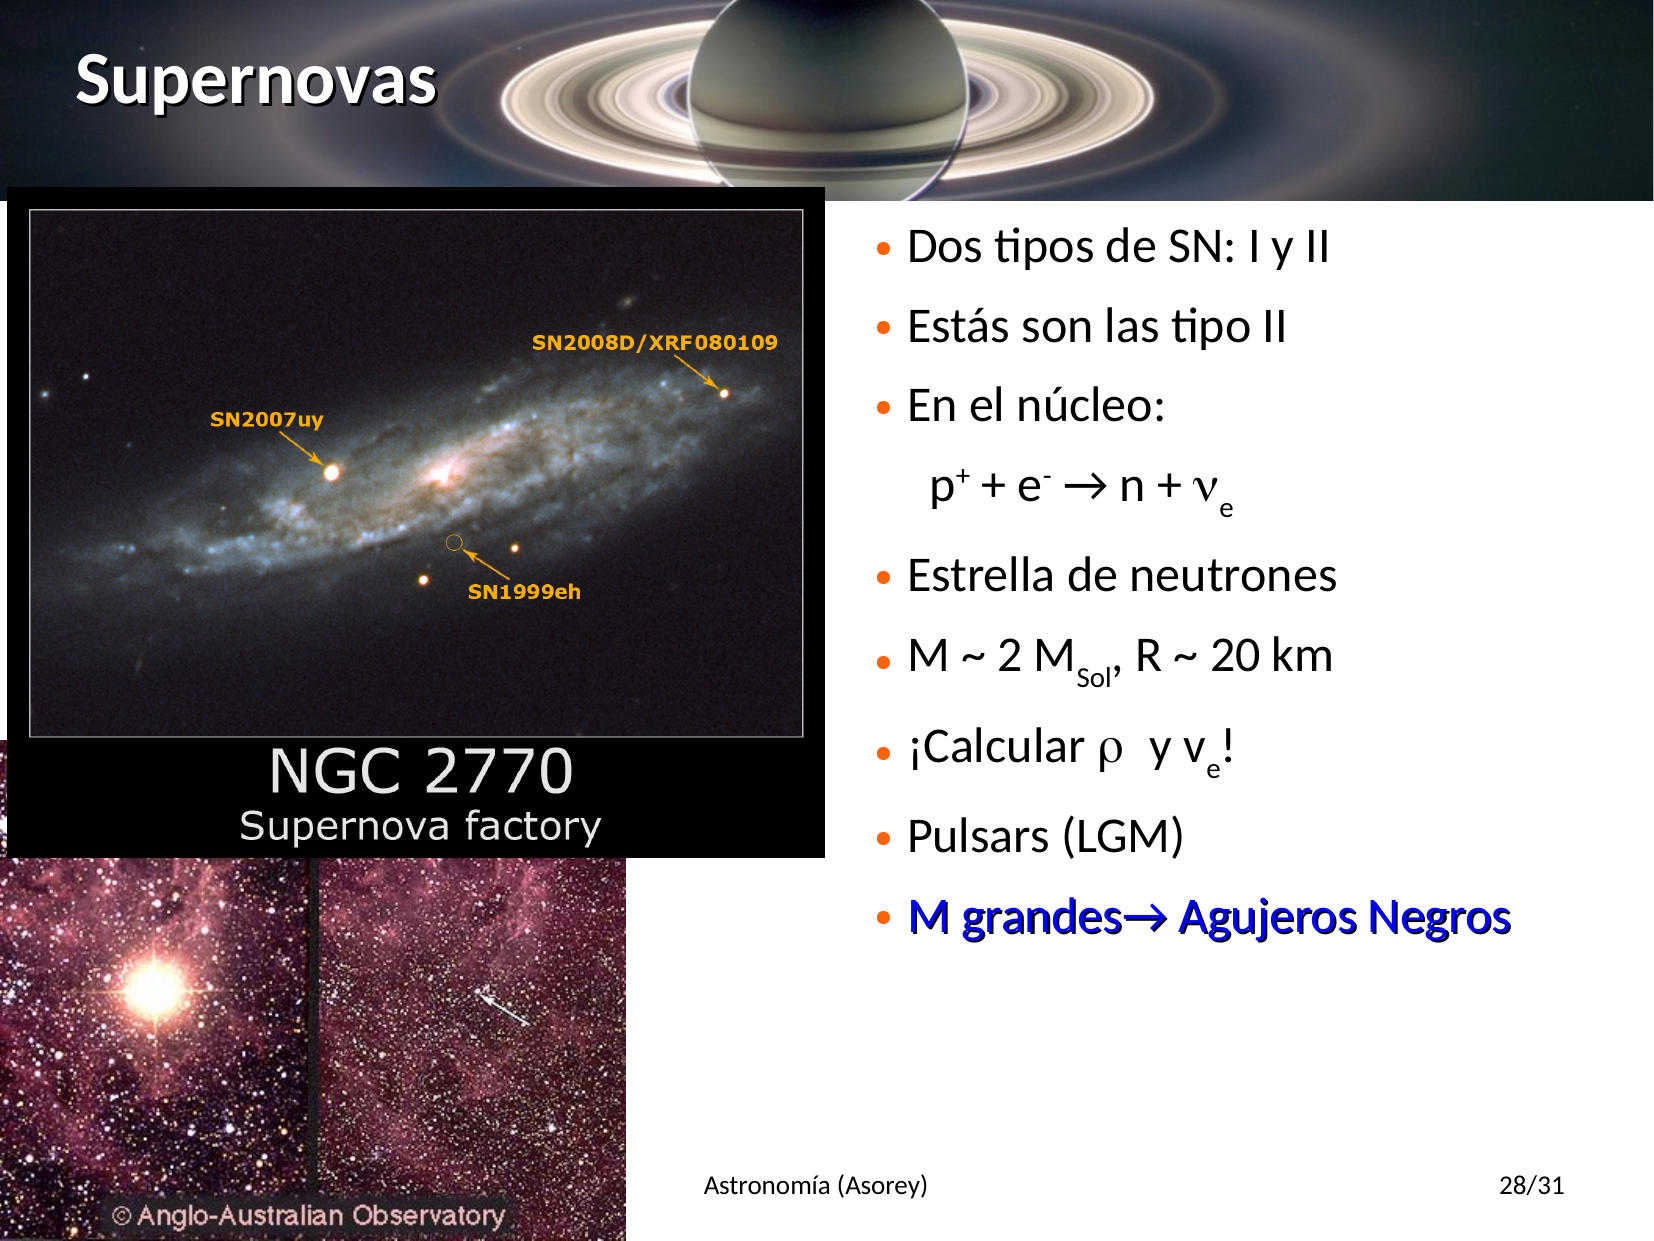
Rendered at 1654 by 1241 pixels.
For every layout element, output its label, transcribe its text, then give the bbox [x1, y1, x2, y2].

list Dos tipos de SN: I y II Estás son las tipo II En el núcleo: p+ + e- → n + ne Estrella de neutrones M ~ 2 MSol, R ~ 20 km ¡Calcular r y ve! Pulsars (LGM) M grandes→ Agujeros Negros [845, 224, 1613, 1042]
picture [0, 0, 1654, 1241]
title Supernovas [75, 19, 1564, 151]
